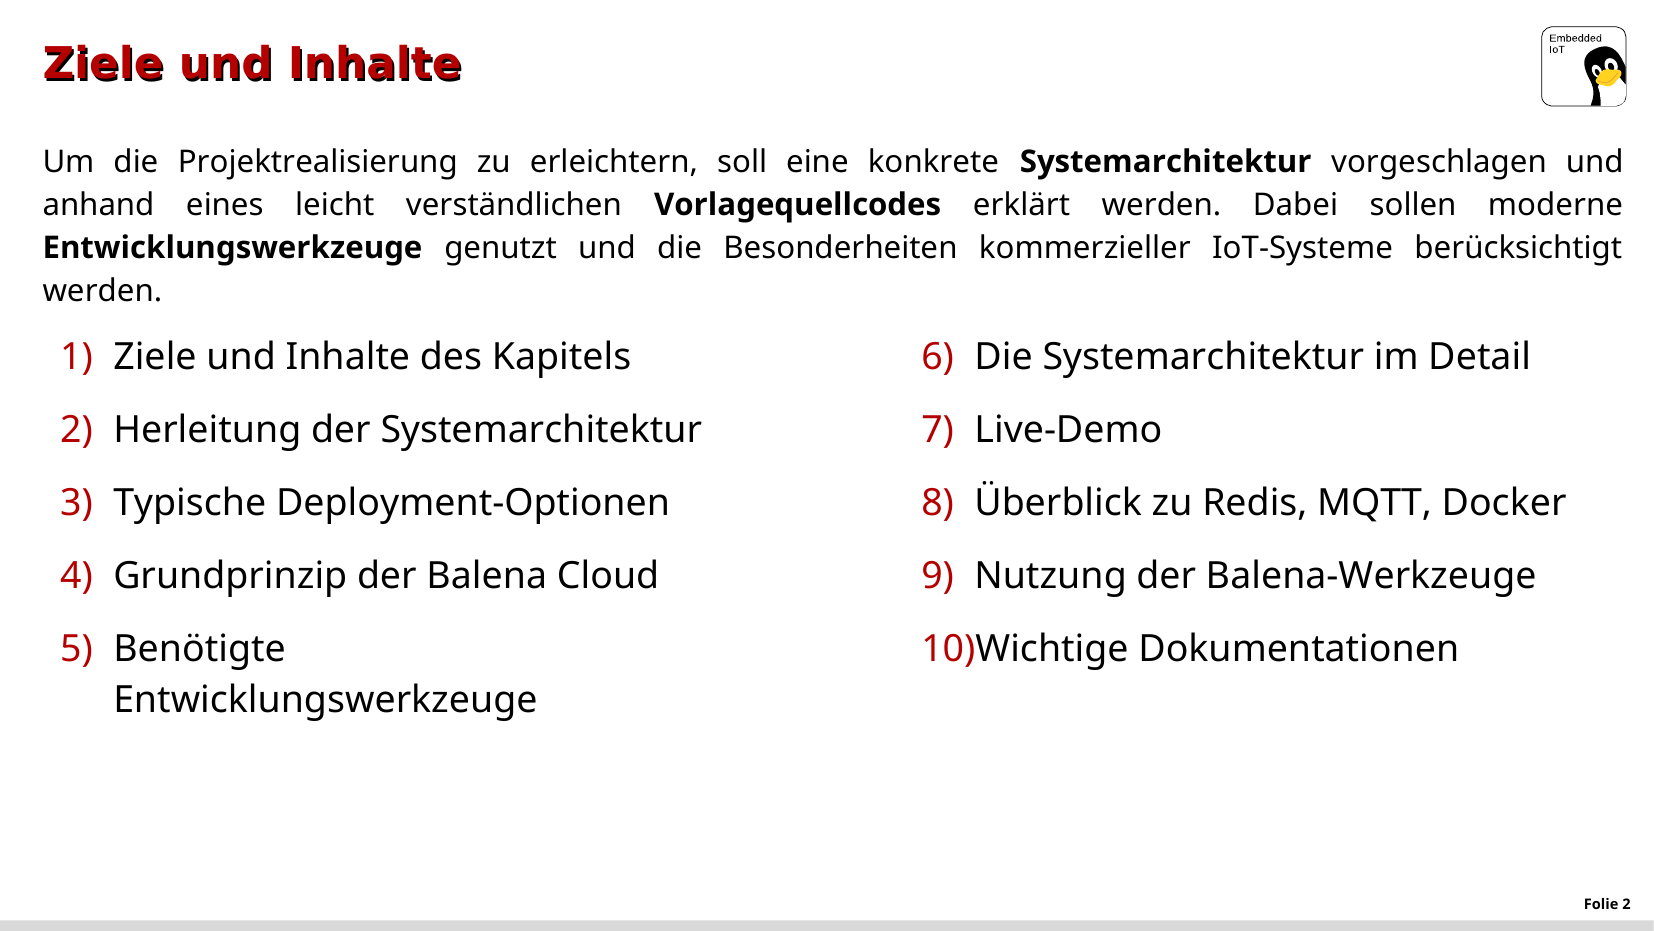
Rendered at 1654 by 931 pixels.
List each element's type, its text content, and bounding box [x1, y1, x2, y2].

list Ziele und Inhalte des Kapitels Herleitung der Systemarchitektur Typische Deployment-Optionen Grundprinzip der Balena Cloud Benötigte Entwicklungswerkzeuge [42, 329, 713, 660]
list Die Systemarchitektur im Detail Live-Demo Überblick zu Redis, MQTT, Docker Nutzung der Balena-Werkzeuge Wichtige Dokumentationen [903, 329, 1574, 643]
list Um die Projektrealisierung zu erleichtern, soll eine konkrete Systemarchitektur vorgeschlagen und anhand eines leicht verständlichen Vorlagequellcodes erklärt werden. Dabei sollen moderne Entwicklungswerkzeuge genutzt und die Besonderheiten kommerzieller IoT-Systeme berücksichtigt werden. [42, 139, 1625, 267]
title Ziele und Inhalte [42, 21, 1601, 107]
